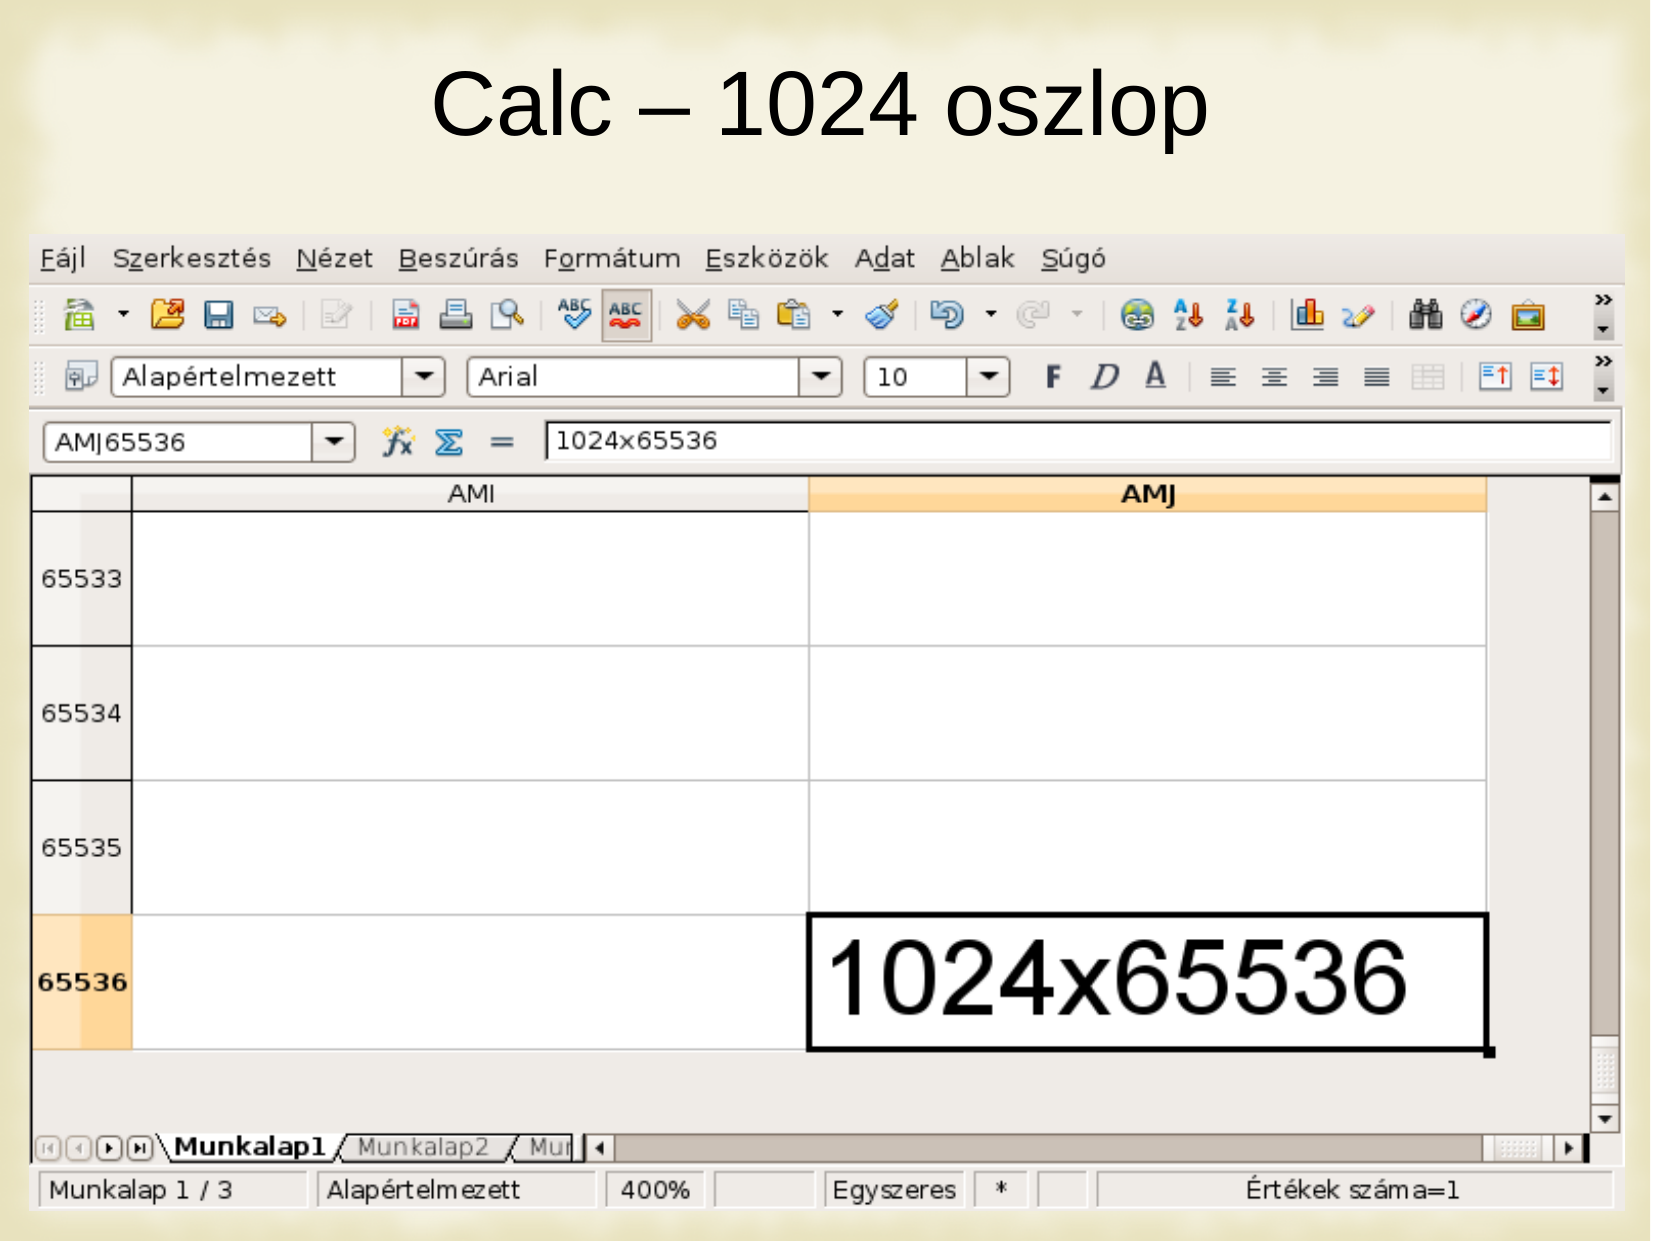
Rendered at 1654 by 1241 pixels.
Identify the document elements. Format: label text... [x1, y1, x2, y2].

title Calc – 1024 oszlop [76, 0, 1565, 208]
picture [0, 0, 1651, 1241]
